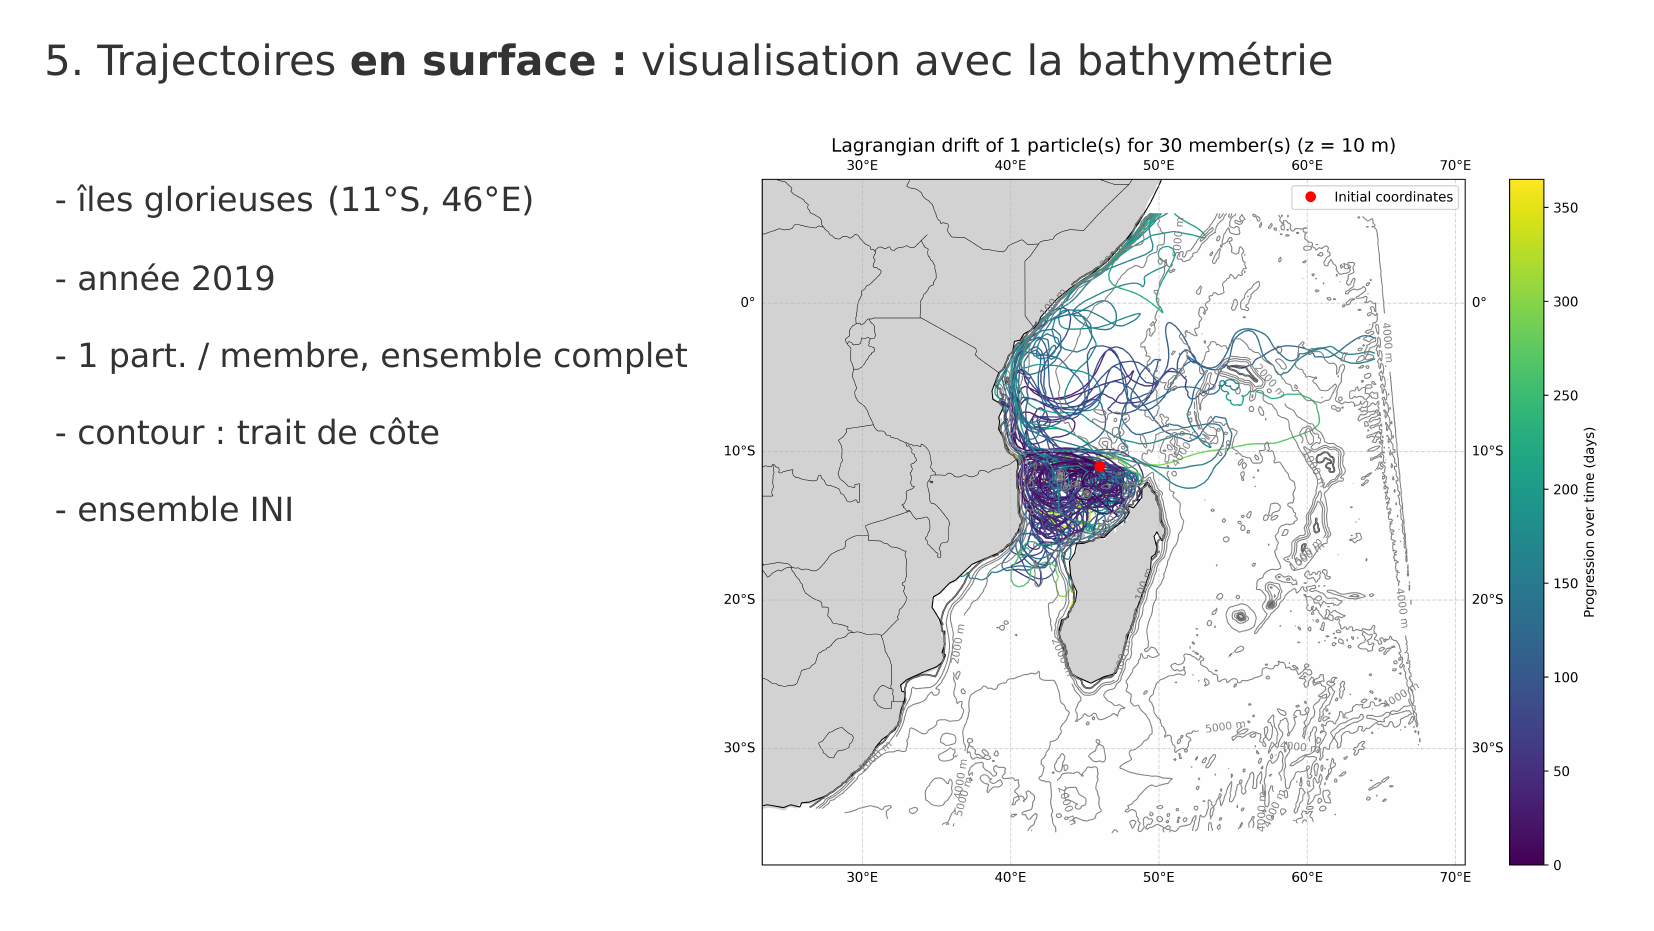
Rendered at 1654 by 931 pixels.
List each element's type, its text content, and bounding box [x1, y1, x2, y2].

text_box 5. Trajectoires en surface : visualisation avec la bathymétrie - îles glorieuses (11°S, 46°E) - année 2019 - 1 part. / membre, ensemble complet - contour : trait de côte - ensemble INI [29, 29, 1418, 336]
picture [714, 128, 1606, 894]
